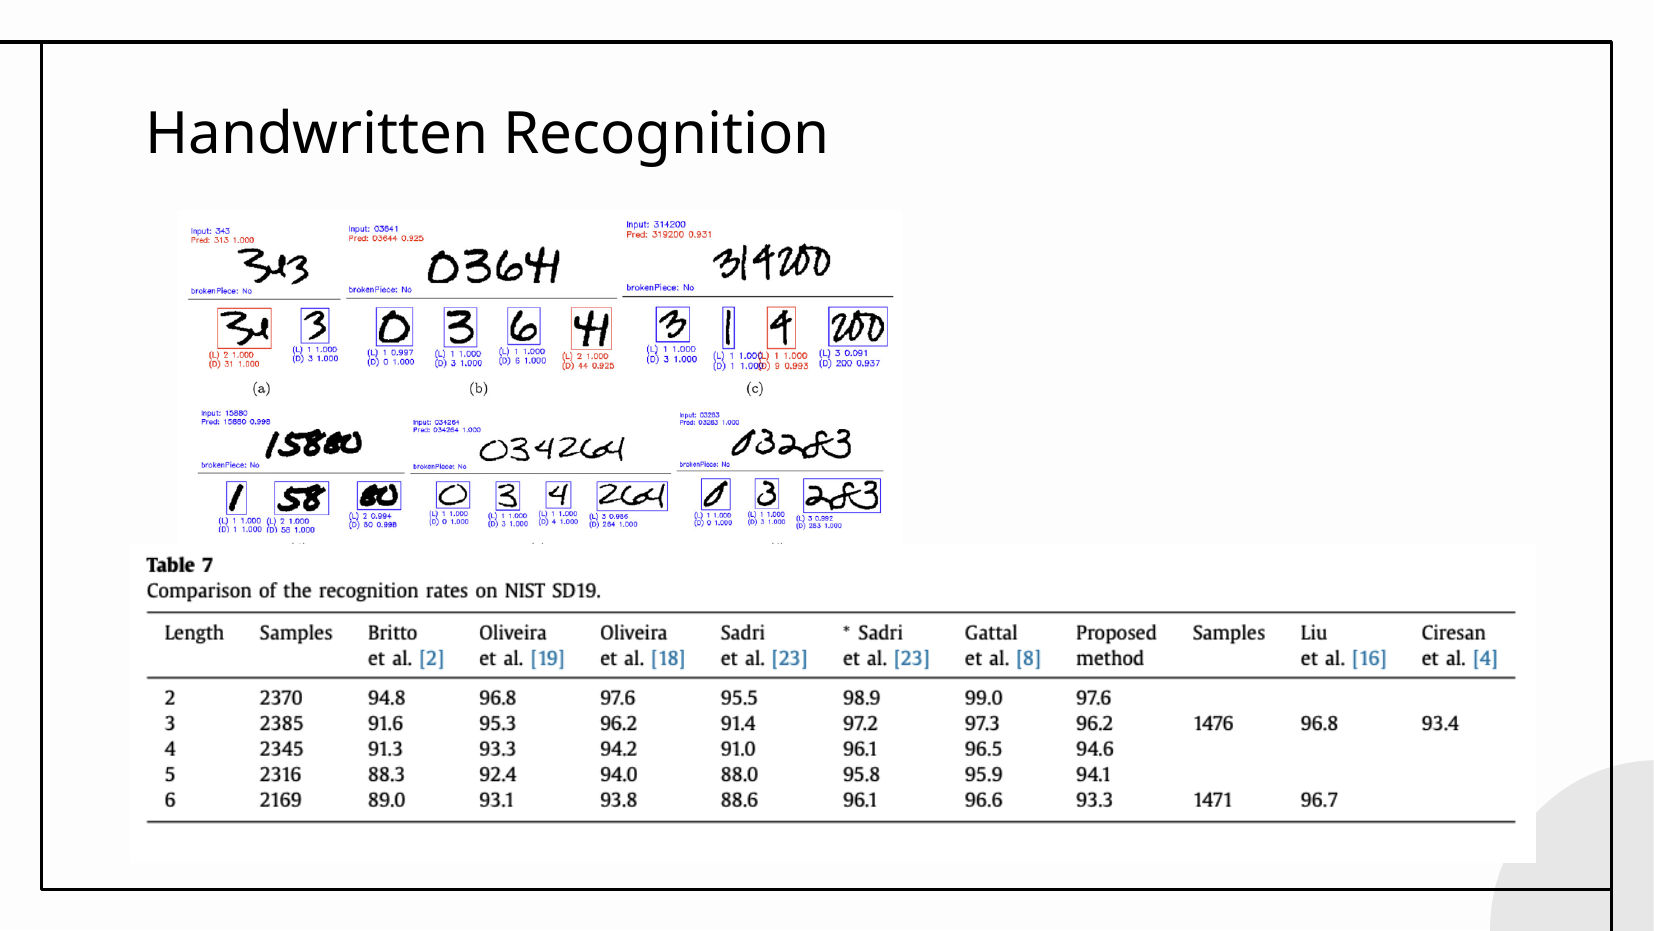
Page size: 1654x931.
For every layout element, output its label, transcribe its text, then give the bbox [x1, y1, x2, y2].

picture [130, 210, 1536, 863]
title Handwritten Recognition [130, 80, 1524, 184]
